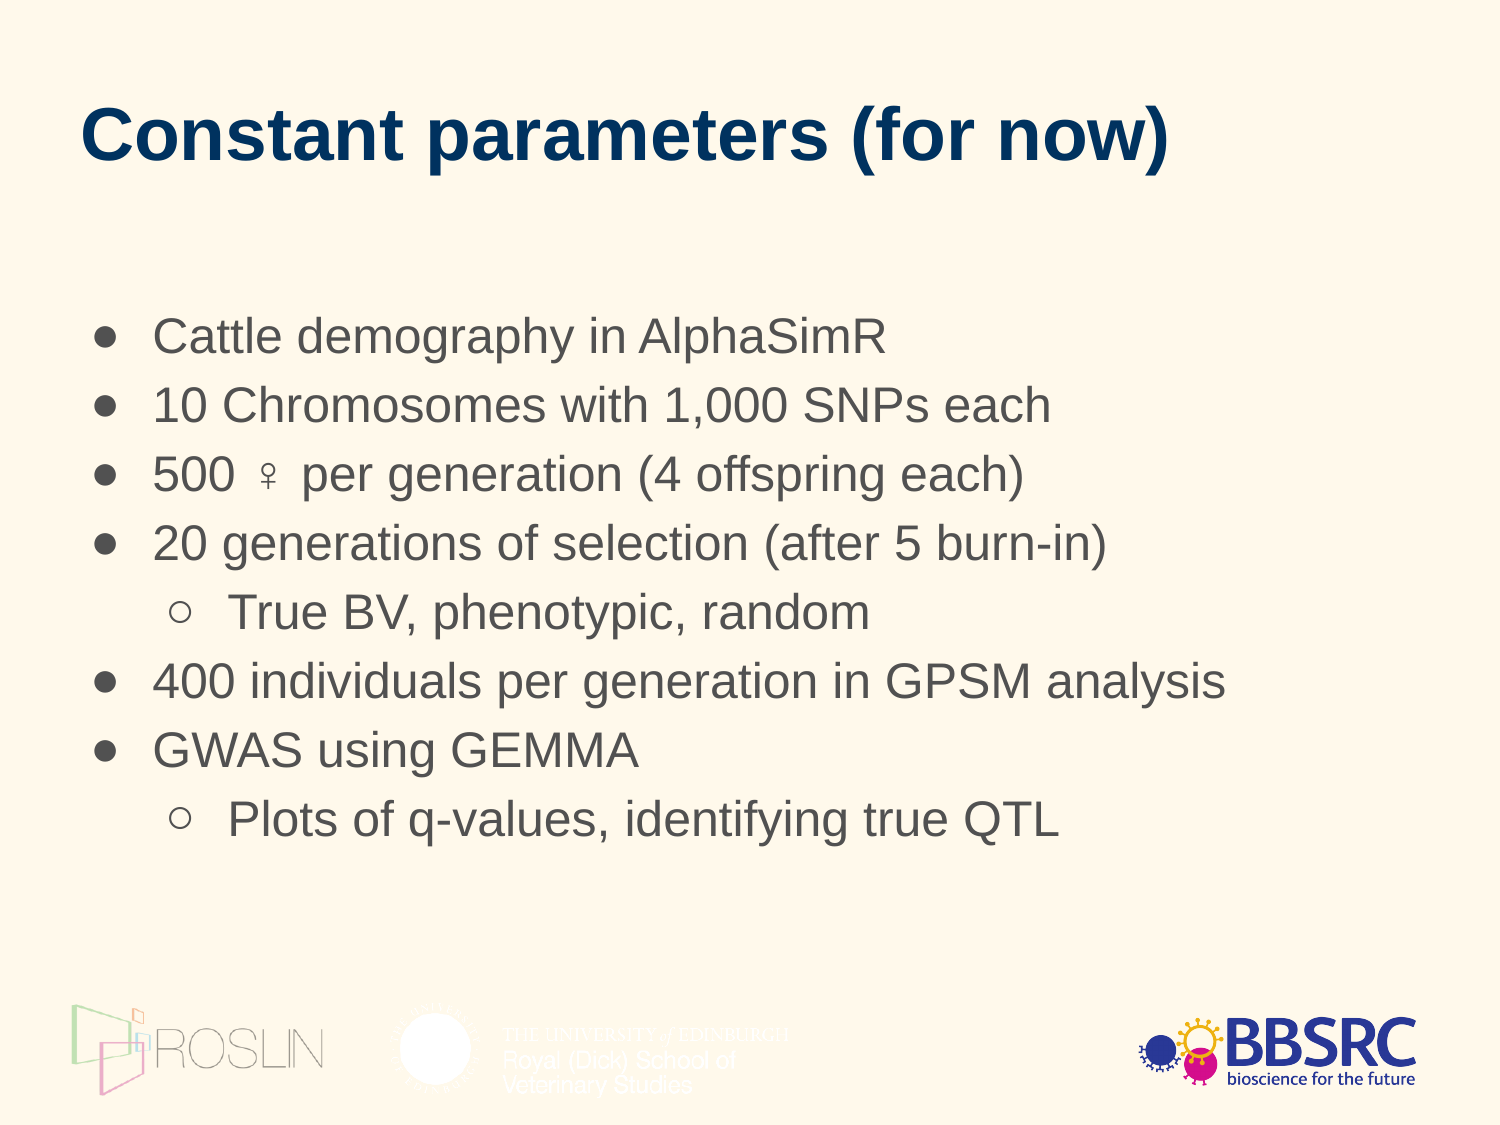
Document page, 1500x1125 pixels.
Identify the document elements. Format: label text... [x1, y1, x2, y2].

picture [64, 975, 336, 1118]
list Cattle demography in AlphaSimR 10 Chromosomes with 1,000 SNPs each 500 ♀️ per generation (4 offspring each) 20 generations of selection (after 5 burn-in) True BV, phenotypic, random 400 individuals per generation in GPSM analysis GWAS using GEMMA Plots of q-values, identifying true QTL [62, 287, 1425, 975]
picture [1137, 1014, 1416, 1092]
title Constant parameters (for now) [64, 78, 1426, 185]
